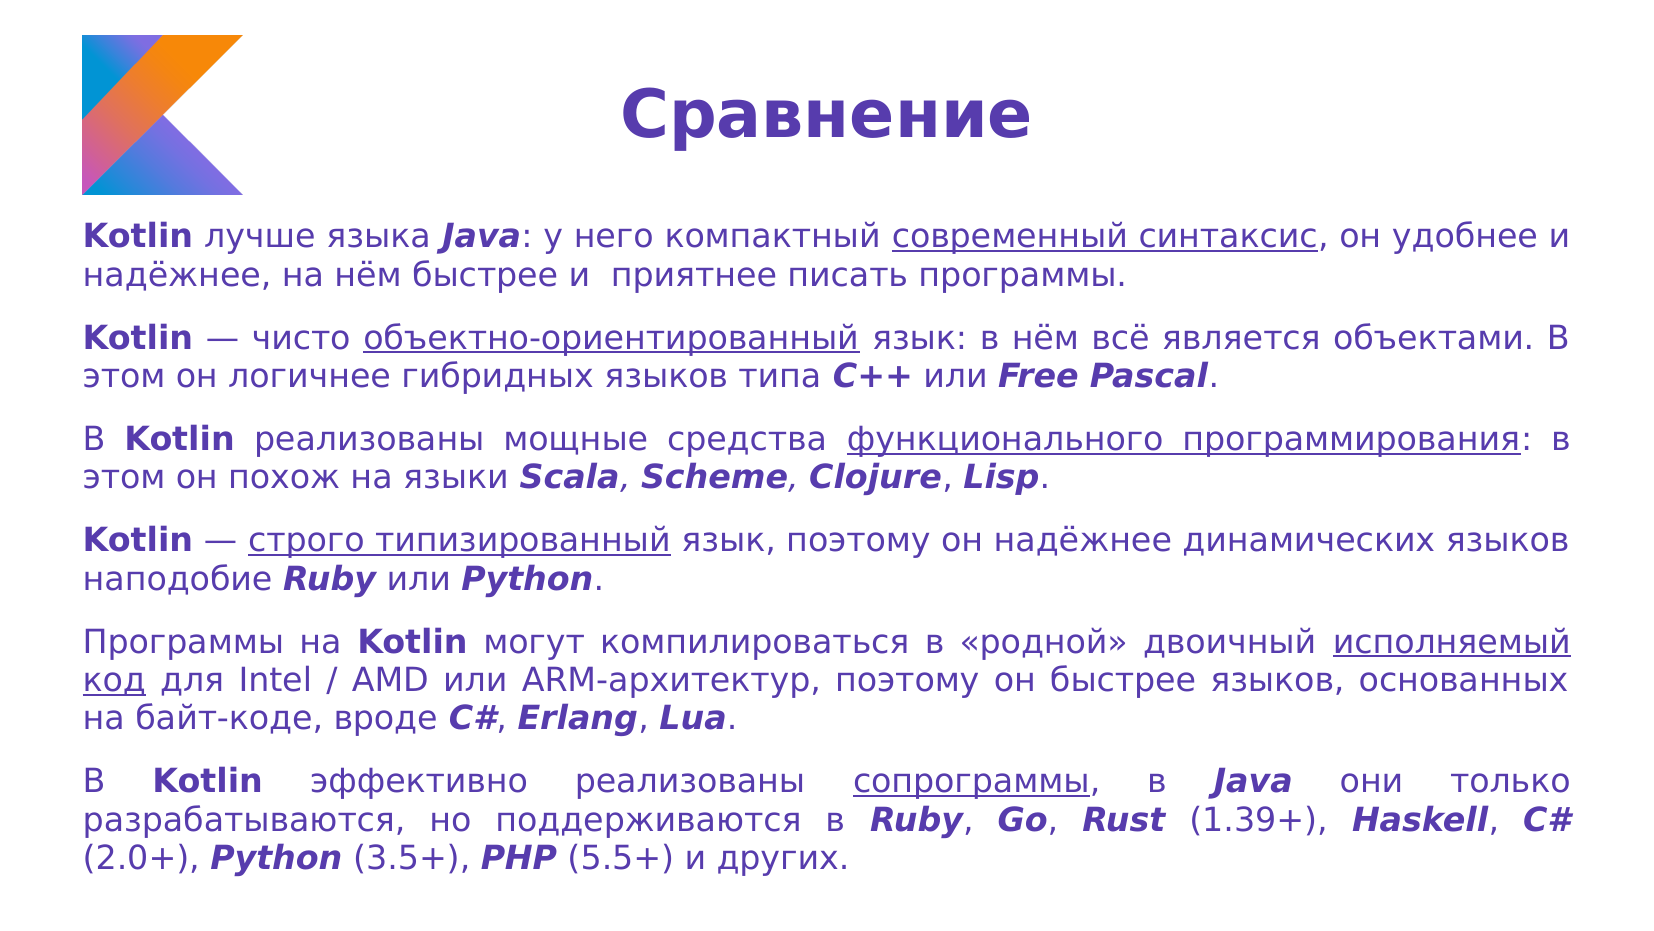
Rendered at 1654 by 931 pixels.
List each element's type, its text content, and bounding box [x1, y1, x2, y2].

subtitle Kotlin лучше языка Java: у него компактный современный синтаксис, он удобнее и надёжнее, на нём быстрее и приятнее писать программы. Kotlin — чисто объектно-ориентированный язык: в нём всё является объектами. В этом он логичнее гибридных языков типа C++ или Free Pascal. В Kotlin реализованы мощные средства функционального программирования: в этом он похож на языки Scala, Scheme, Clojure, Lisp. Kotlin — строго типизированный язык, поэтому он надёжнее динамических языков наподобие Ruby или Python. Программы на Kotlin могут компилироваться в «родной» двоичный исполняемый код для Intel / AMD или ARM-архитектур, поэтому он быстрее языков, основанных на байт-коде, вроде C#, Erlang, Lua. В Kotlin эффективно реализованы сопрограммы, в Java они только разрабатываются, но поддерживаются в Ruby, Go, Rust (1.39+), Haskell, C# (2.0+), Python (3.5+), PHP (5.5+) и других. [82, 217, 1571, 878]
picture [82, 35, 243, 195]
title Сравнение [243, 37, 1571, 193]
